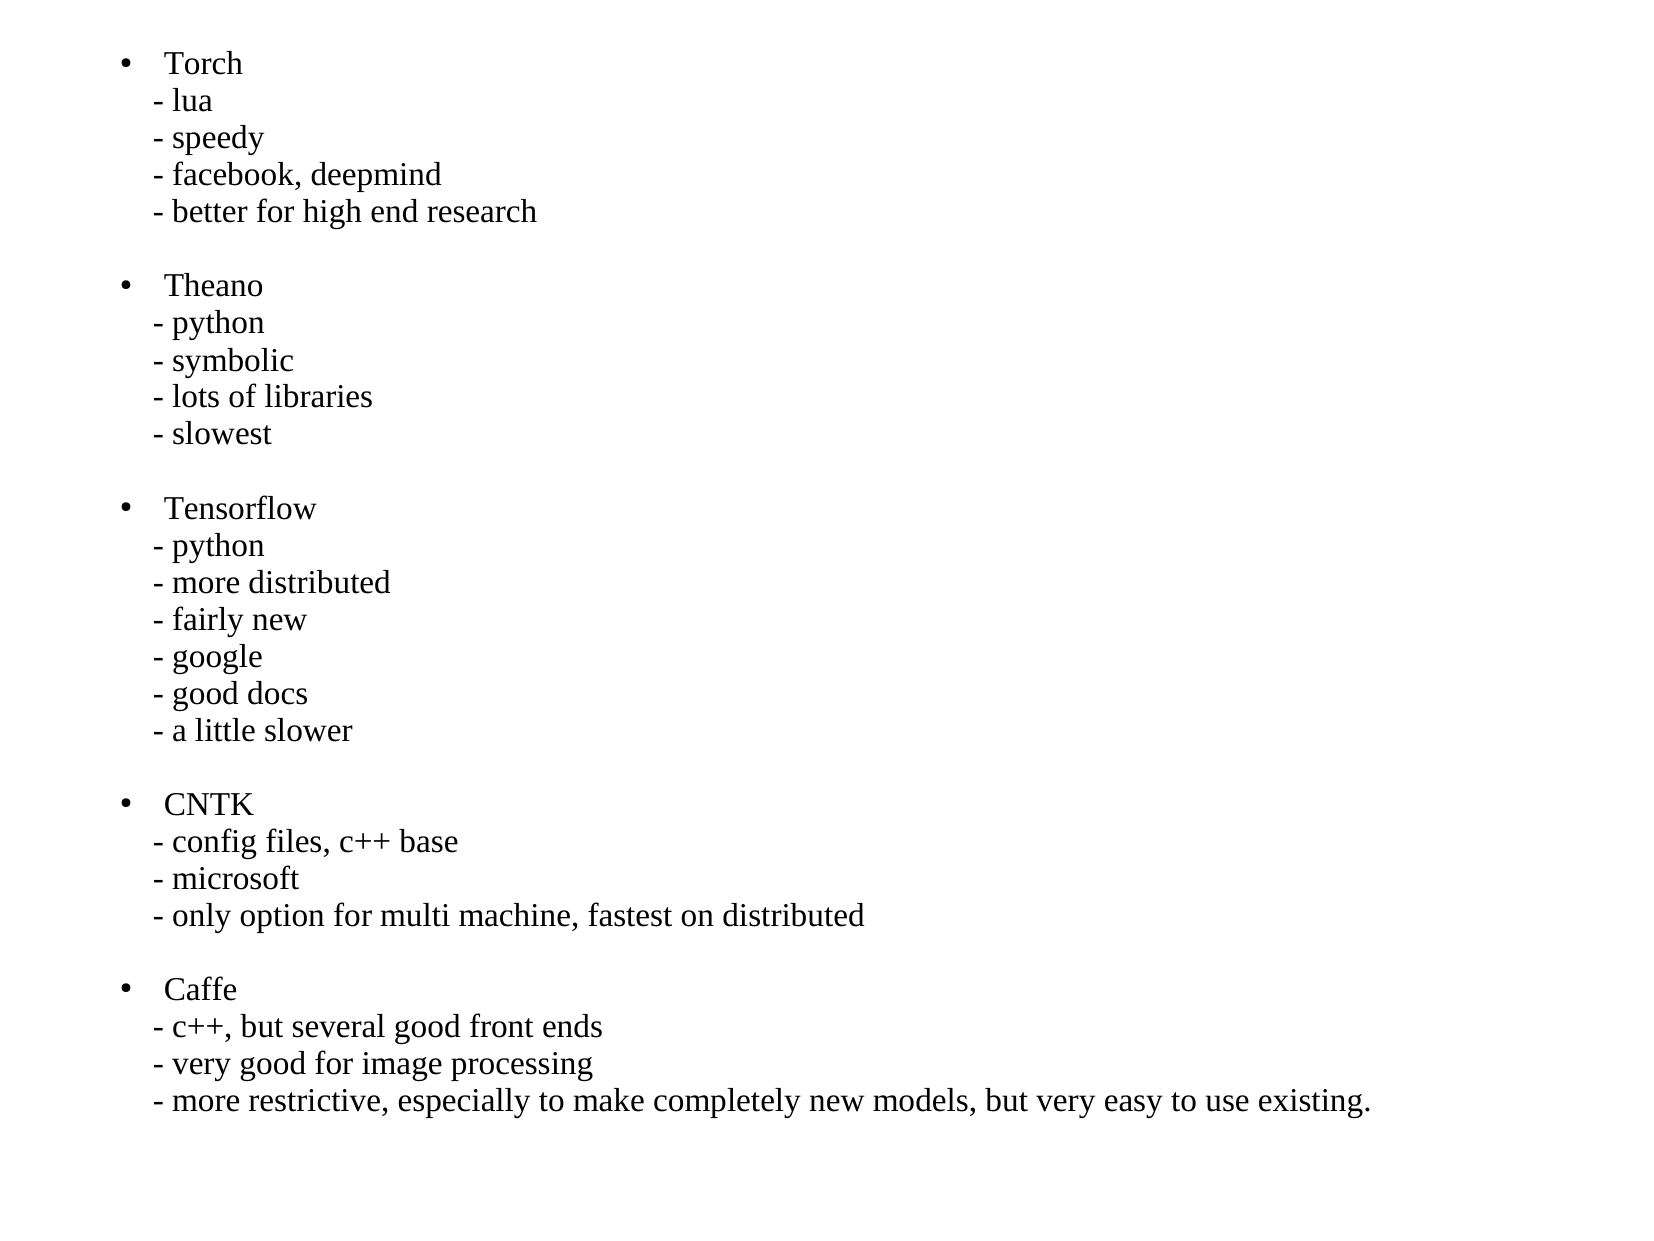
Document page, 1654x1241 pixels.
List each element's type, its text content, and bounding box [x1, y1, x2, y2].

text_box Torch - lua - speedy - facebook, deepmind - better for high end research Theano - python - symbolic - lots of libraries - slowest Tensorflow - python - more distributed - fairly new - google - good docs - a little slower CNTK - config files, c++ base - microsoft - only option for multi machine, fastest on distributed Caffe - c++, but several good front ends - very good for image processing - more restrictive, especially to make completely new models, but very easy to use existing. [120, 45, 1532, 1119]
